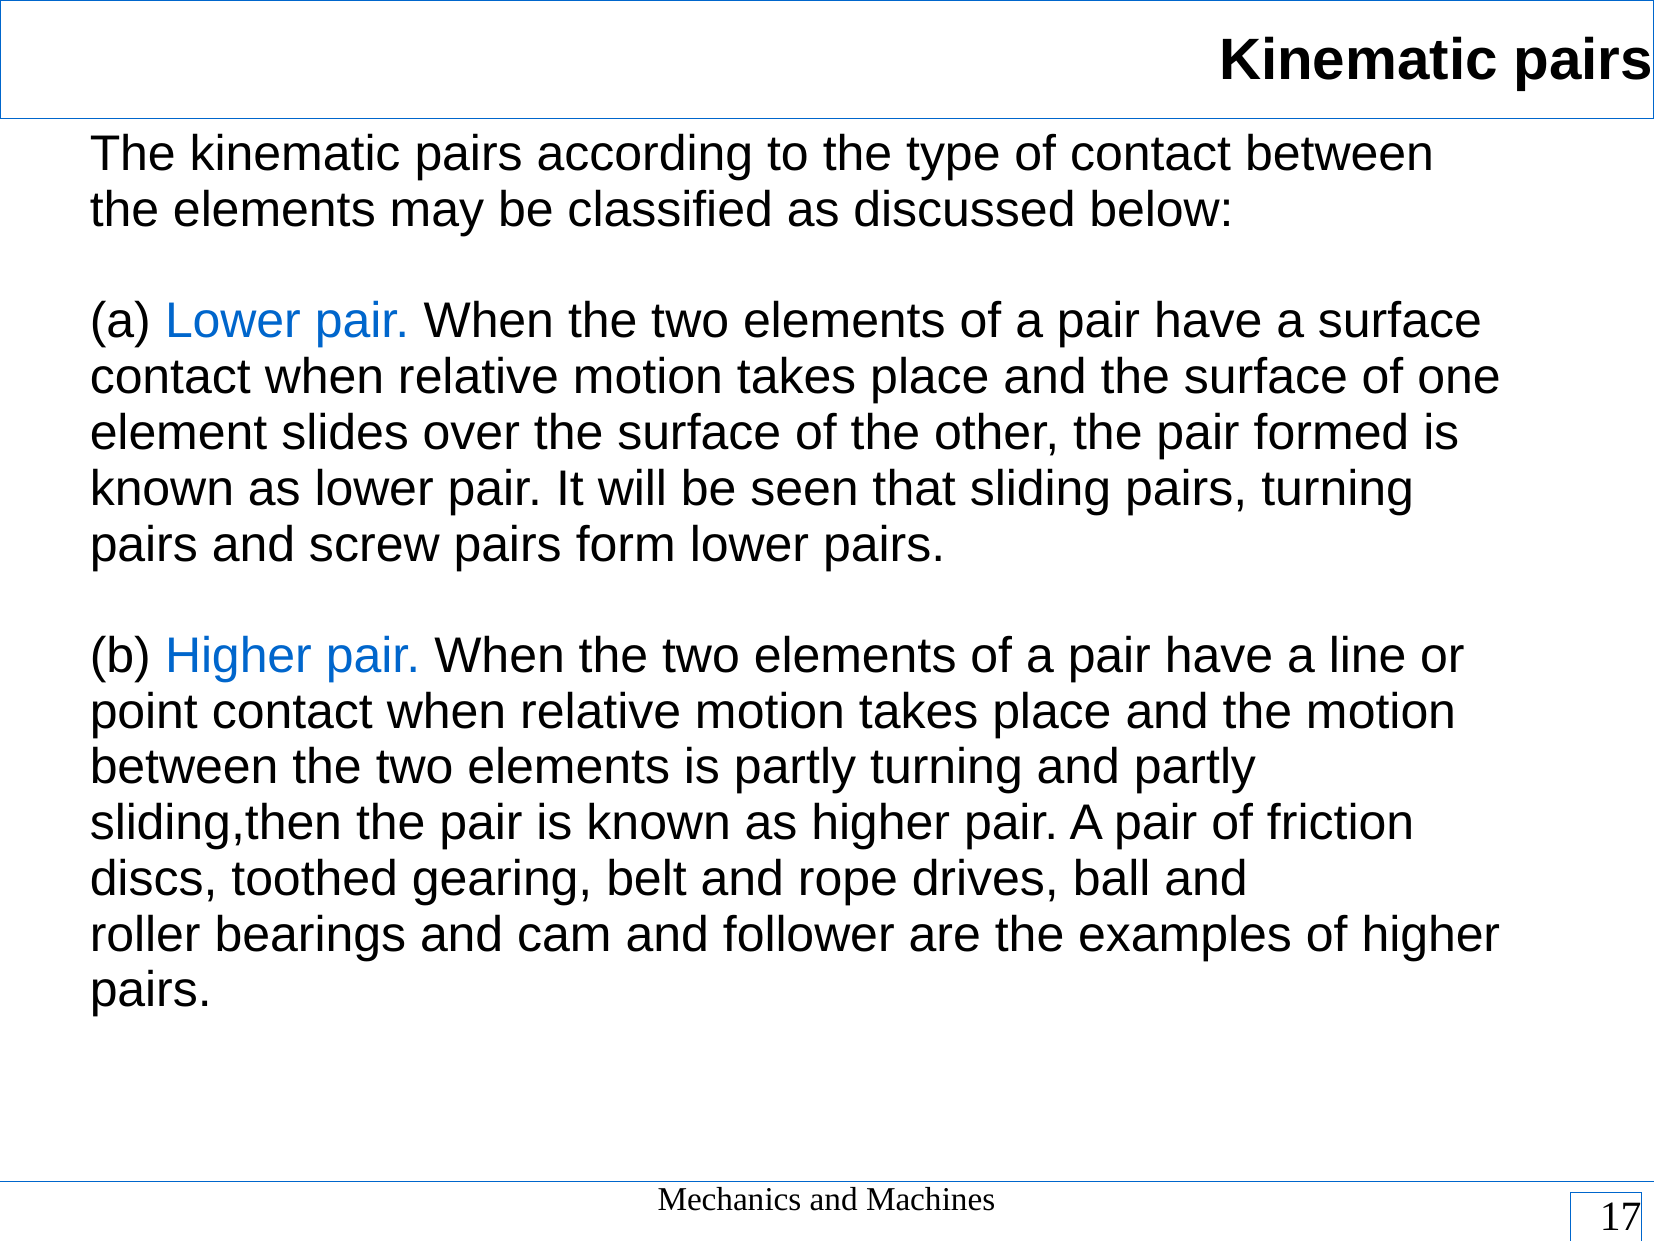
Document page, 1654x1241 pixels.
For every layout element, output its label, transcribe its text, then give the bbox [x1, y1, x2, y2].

text_box The kinematic pairs according to the type of contact between the elements may be classified as discussed below: (a) Lower pair. When the two elements of a pair have a surface contact when relative motion takes place and the surface of one element slides over the surface of the other, the pair formed is known as lower pair. It will be seen that sliding pairs, turning pairs and screw pairs form lower pairs. (b) Higher pair. When the two elements of a pair have a line or point contact when relative motion takes place and the motion between the two elements is partly turning and partly sliding,then the pair is known as higher pair. A pair of friction discs, toothed gearing, belt and rope drives, ball and roller bearings and cam and follower are the examples of higher pairs. [75, 118, 1531, 1066]
title Kinematic pairs [0, 0, 1654, 119]
